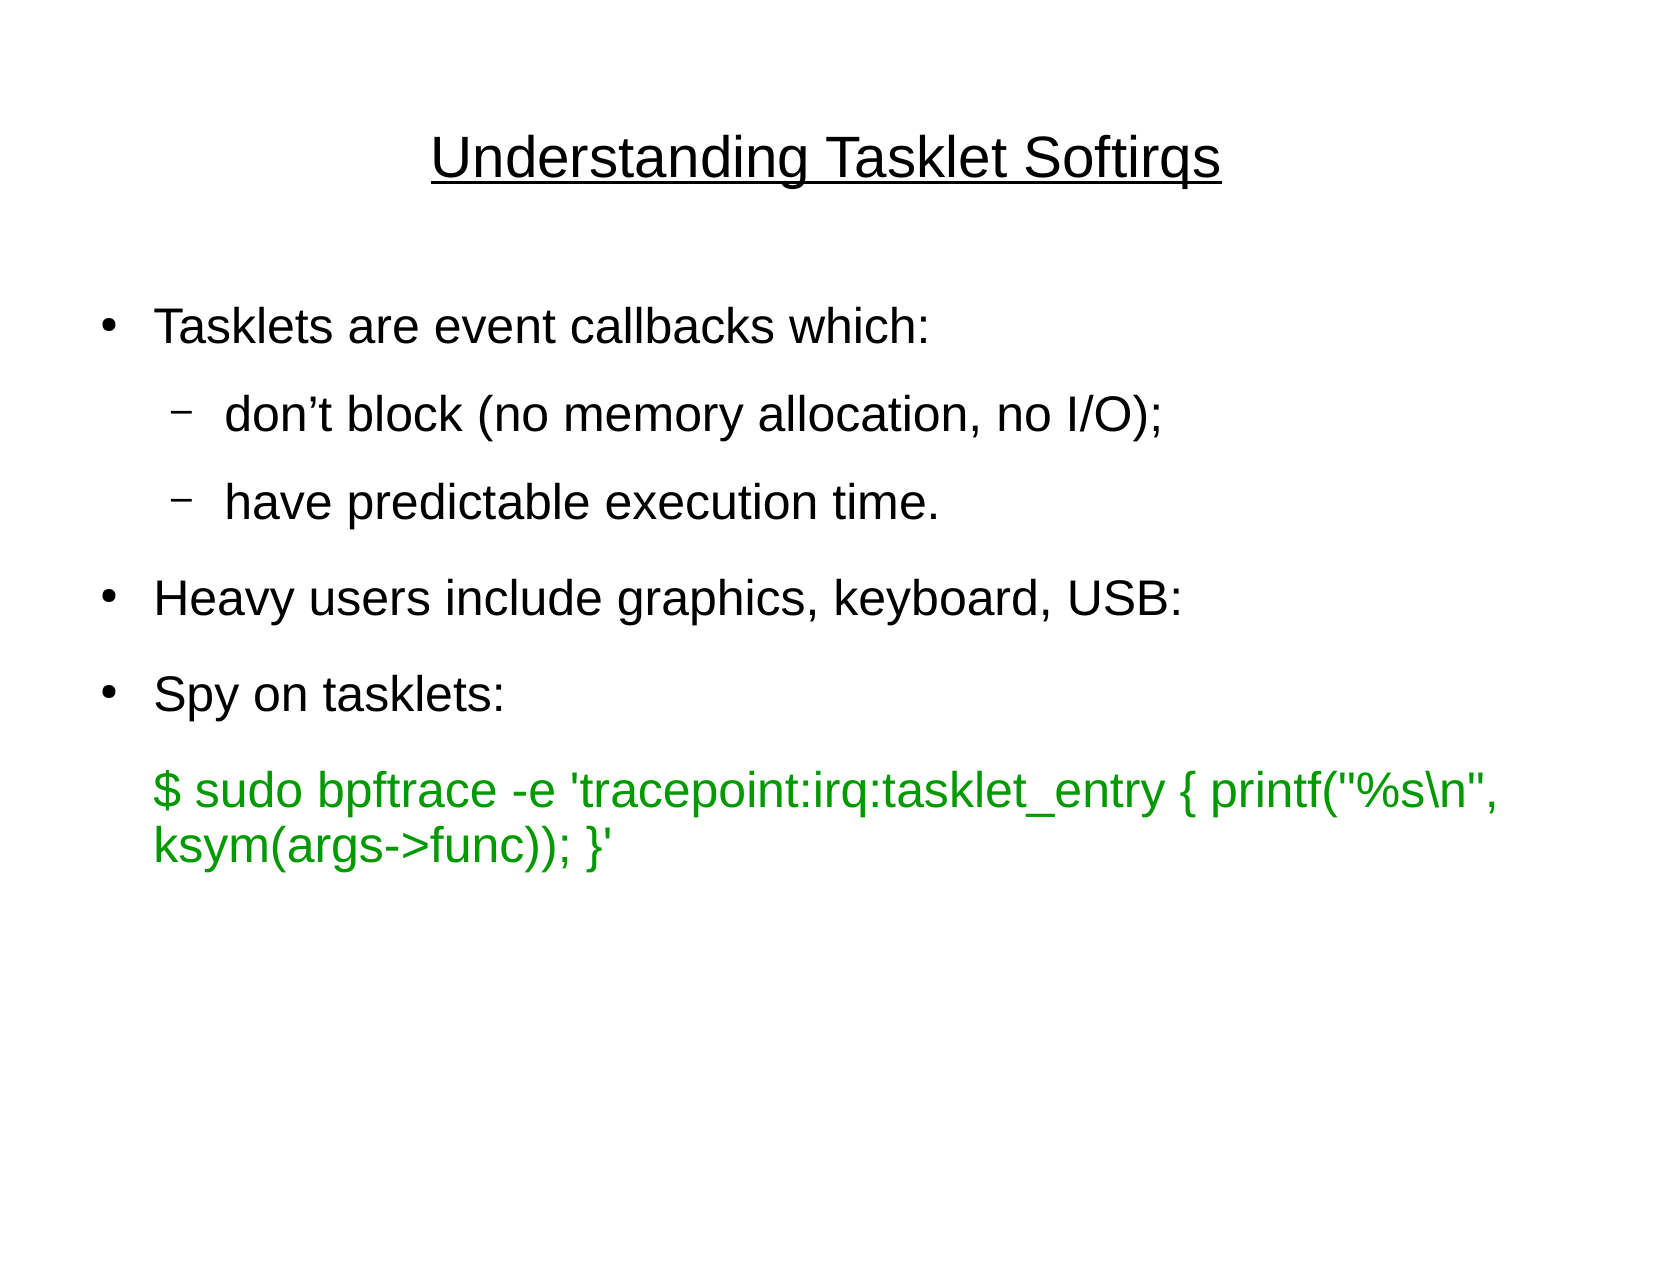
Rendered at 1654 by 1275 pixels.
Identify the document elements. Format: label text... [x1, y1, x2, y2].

title Understanding Tasklet Softirqs [82, 50, 1571, 264]
list Tasklets are event callbacks which: don’t block (no memory allocation, no I/O); have predictable execution time. Heavy users include graphics, keyboard, USB: Spy on tasklets: $ sudo bpftrace -e 'tracepoint:irq:tasklet_entry { printf("%s\n", ksym(args->func)); }' [82, 298, 1571, 1038]
